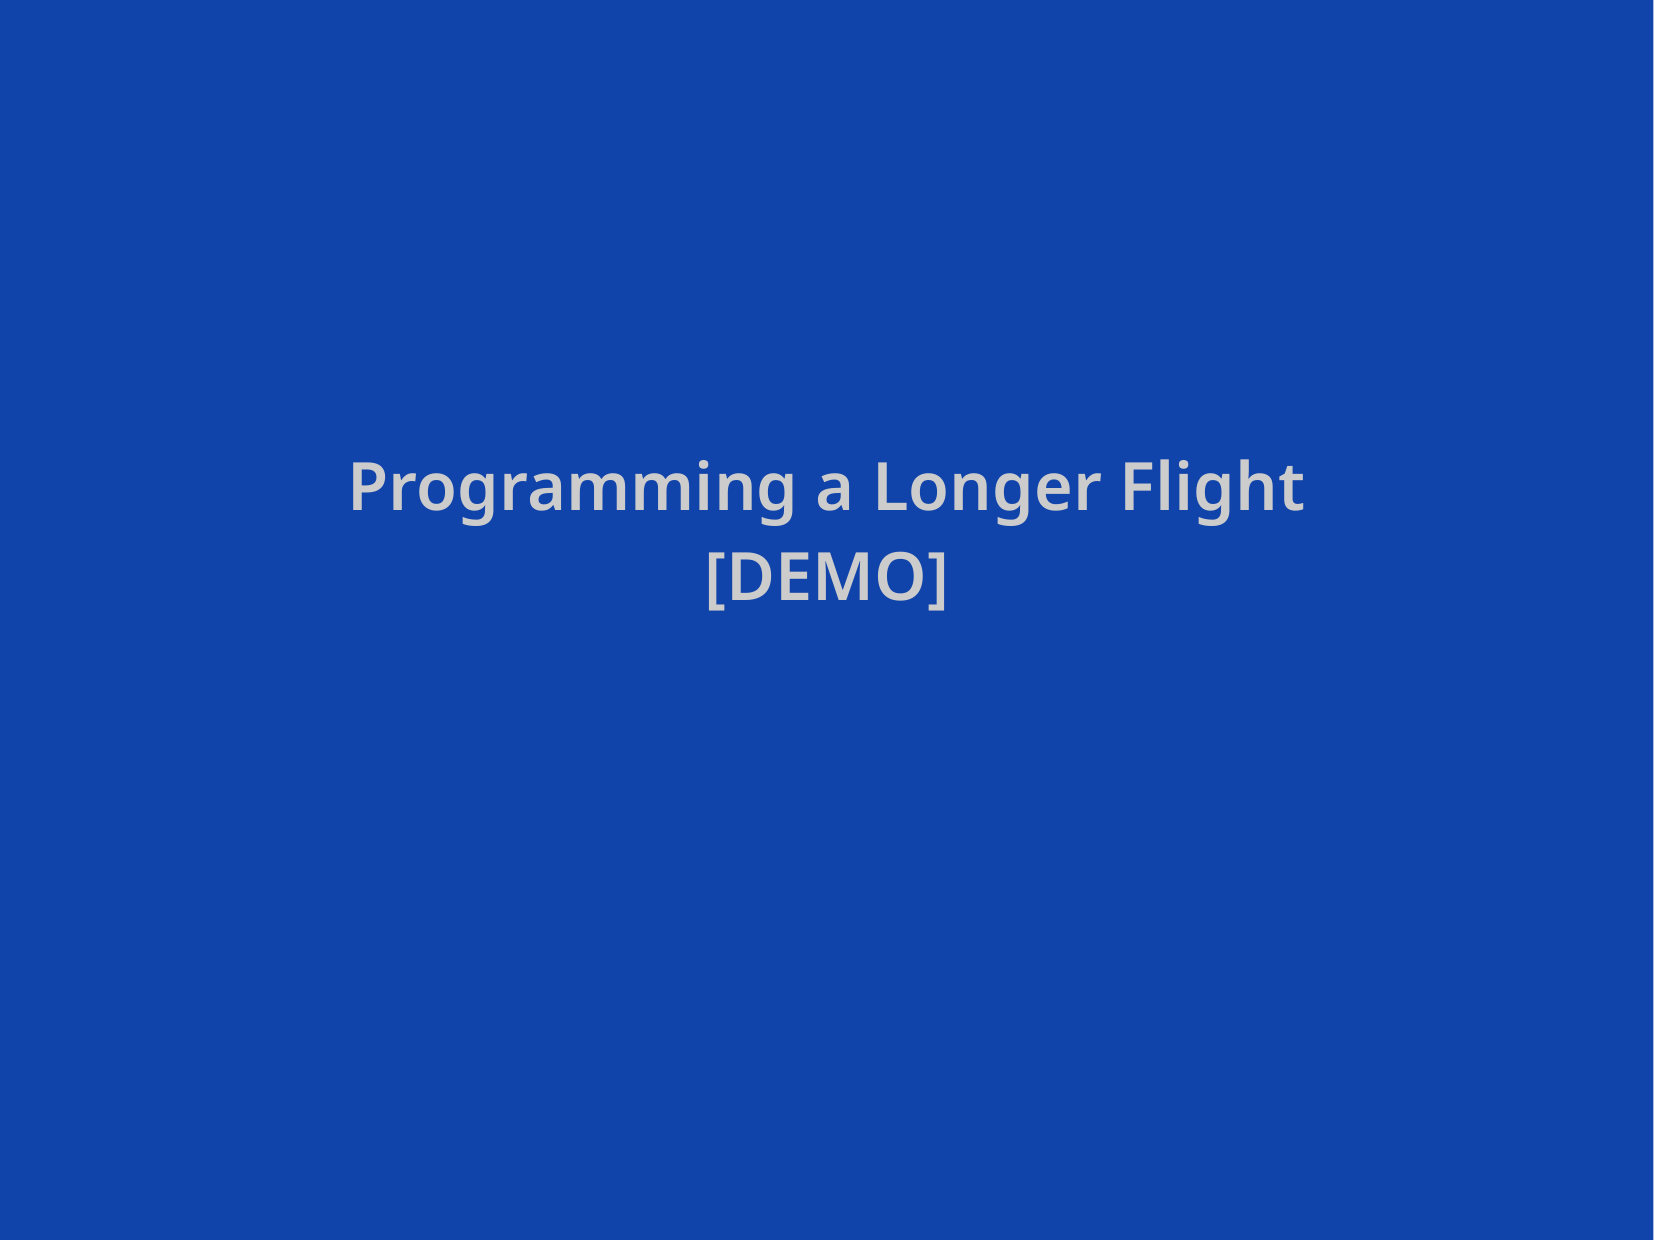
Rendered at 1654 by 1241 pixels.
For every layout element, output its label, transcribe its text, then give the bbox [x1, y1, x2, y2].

subtitle Programming a Longer Flight [DEMO] [82, 49, 1571, 1010]
